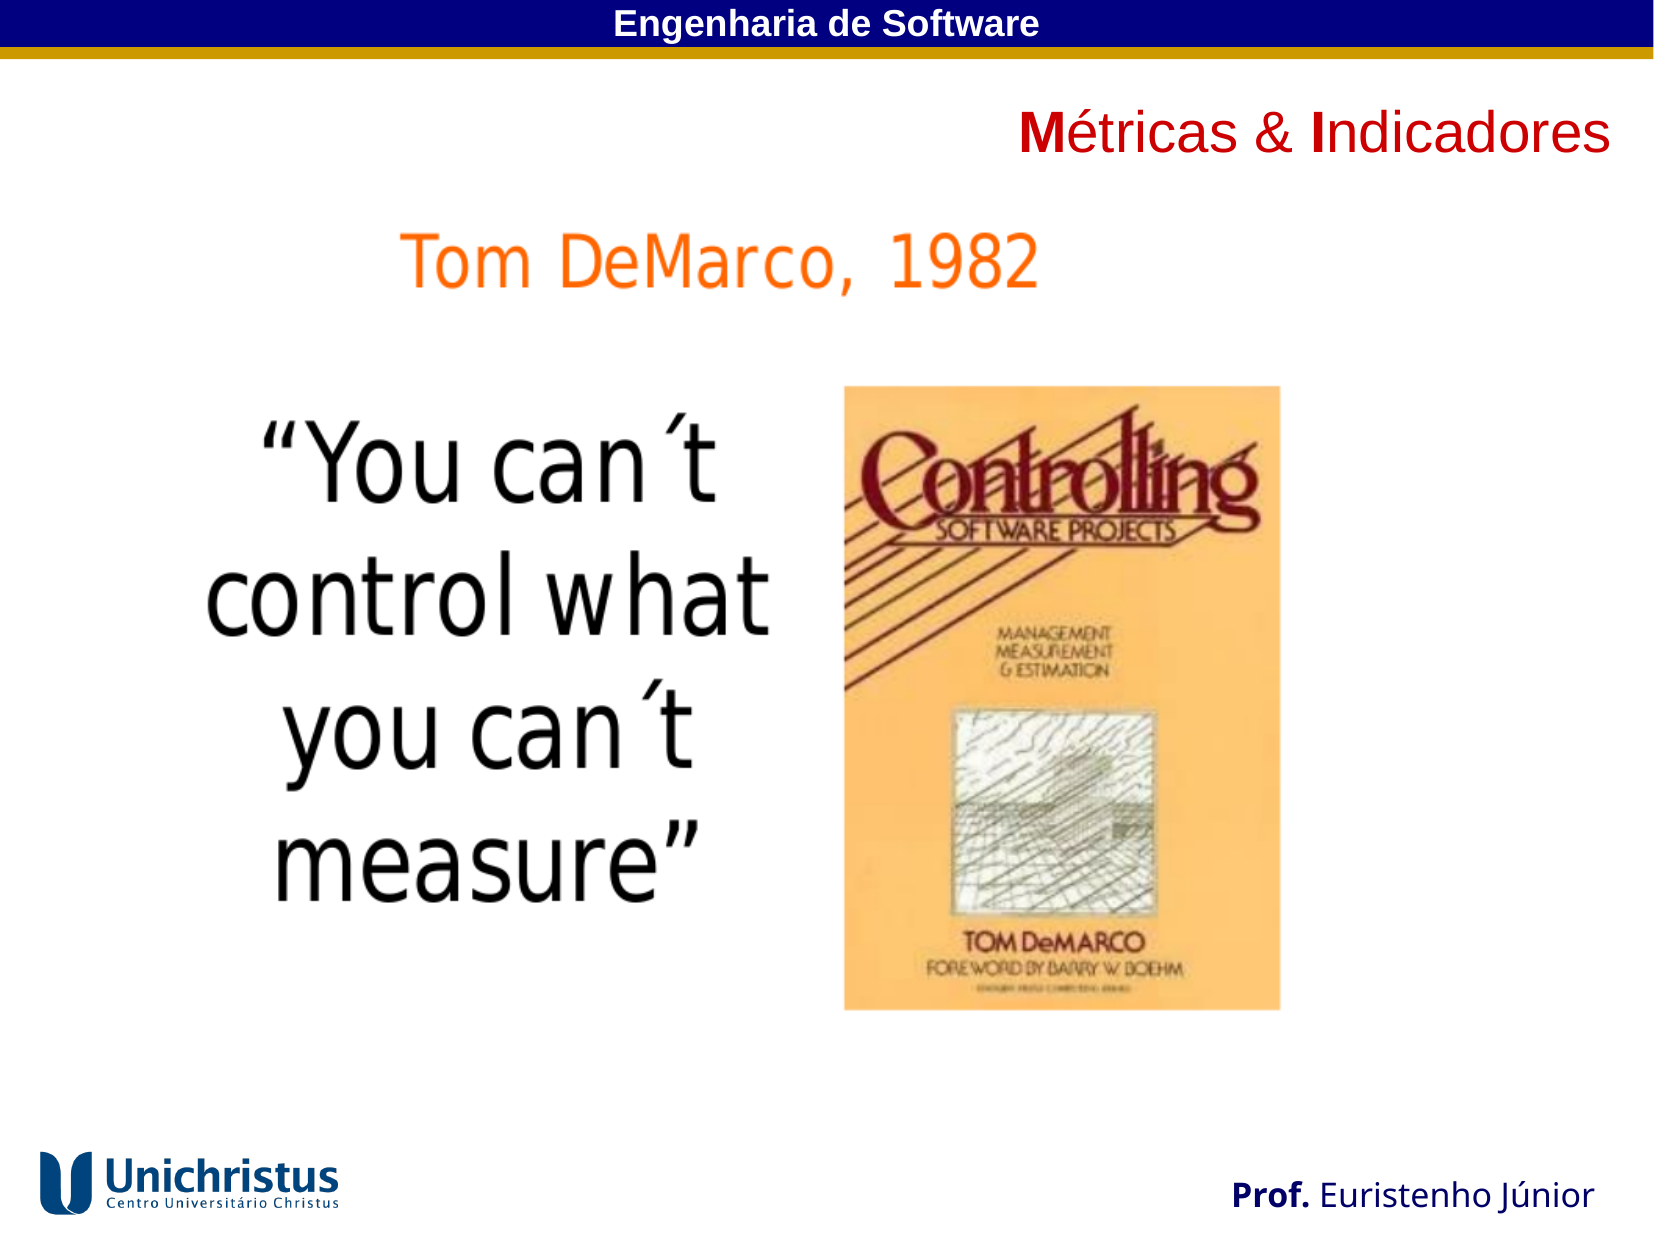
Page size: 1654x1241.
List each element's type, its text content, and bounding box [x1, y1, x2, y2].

text_box [0, 47, 1654, 60]
text_box Métricas & Indicadores [1003, 92, 1654, 173]
text_box Engenharia de Software [0, 0, 1654, 47]
picture [35, 1148, 343, 1217]
picture [191, 211, 1300, 1028]
text_box Prof. Euristenho Júnior [1216, 1163, 1654, 1224]
